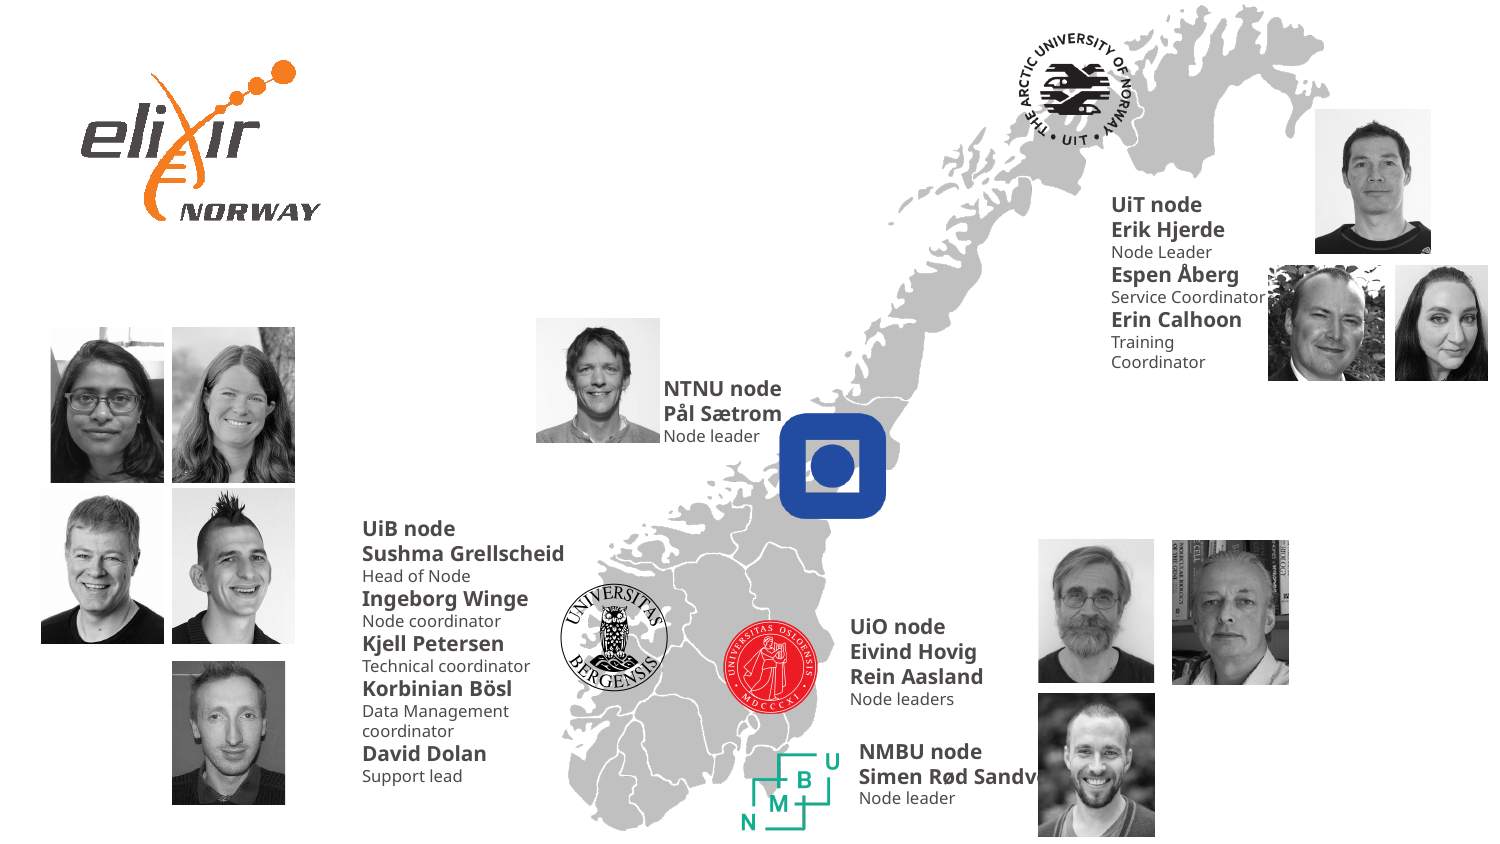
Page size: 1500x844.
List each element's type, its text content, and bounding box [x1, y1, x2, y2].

text_box UiO node Eivind Hovig Rein Aasland Node leaders [838, 602, 1007, 669]
text_box UiT node Erik Hjerde Node Leader Espen Åberg Service Coordinator Erin Calhoon Training Coordinator [1099, 180, 1278, 336]
picture [172, 661, 286, 806]
picture [81, 60, 321, 221]
text_box NTNU node Pål Sætrom Node leader [660, 364, 820, 432]
picture [41, 489, 164, 644]
picture [172, 327, 295, 483]
text_box NMBU node Simen Rød Sandve Node leader [847, 726, 1038, 794]
text_box UiB node Sushma Grellscheid Head of Node Ingeborg Winge Node coordinator Kjell Petersen Technical coordinator Korbinian Bösl Data Management coordinator David Dolan Support lead [350, 504, 617, 767]
picture [50, 327, 164, 483]
picture [172, 488, 295, 644]
picture [536, 4, 1431, 840]
picture [1395, 265, 1488, 381]
